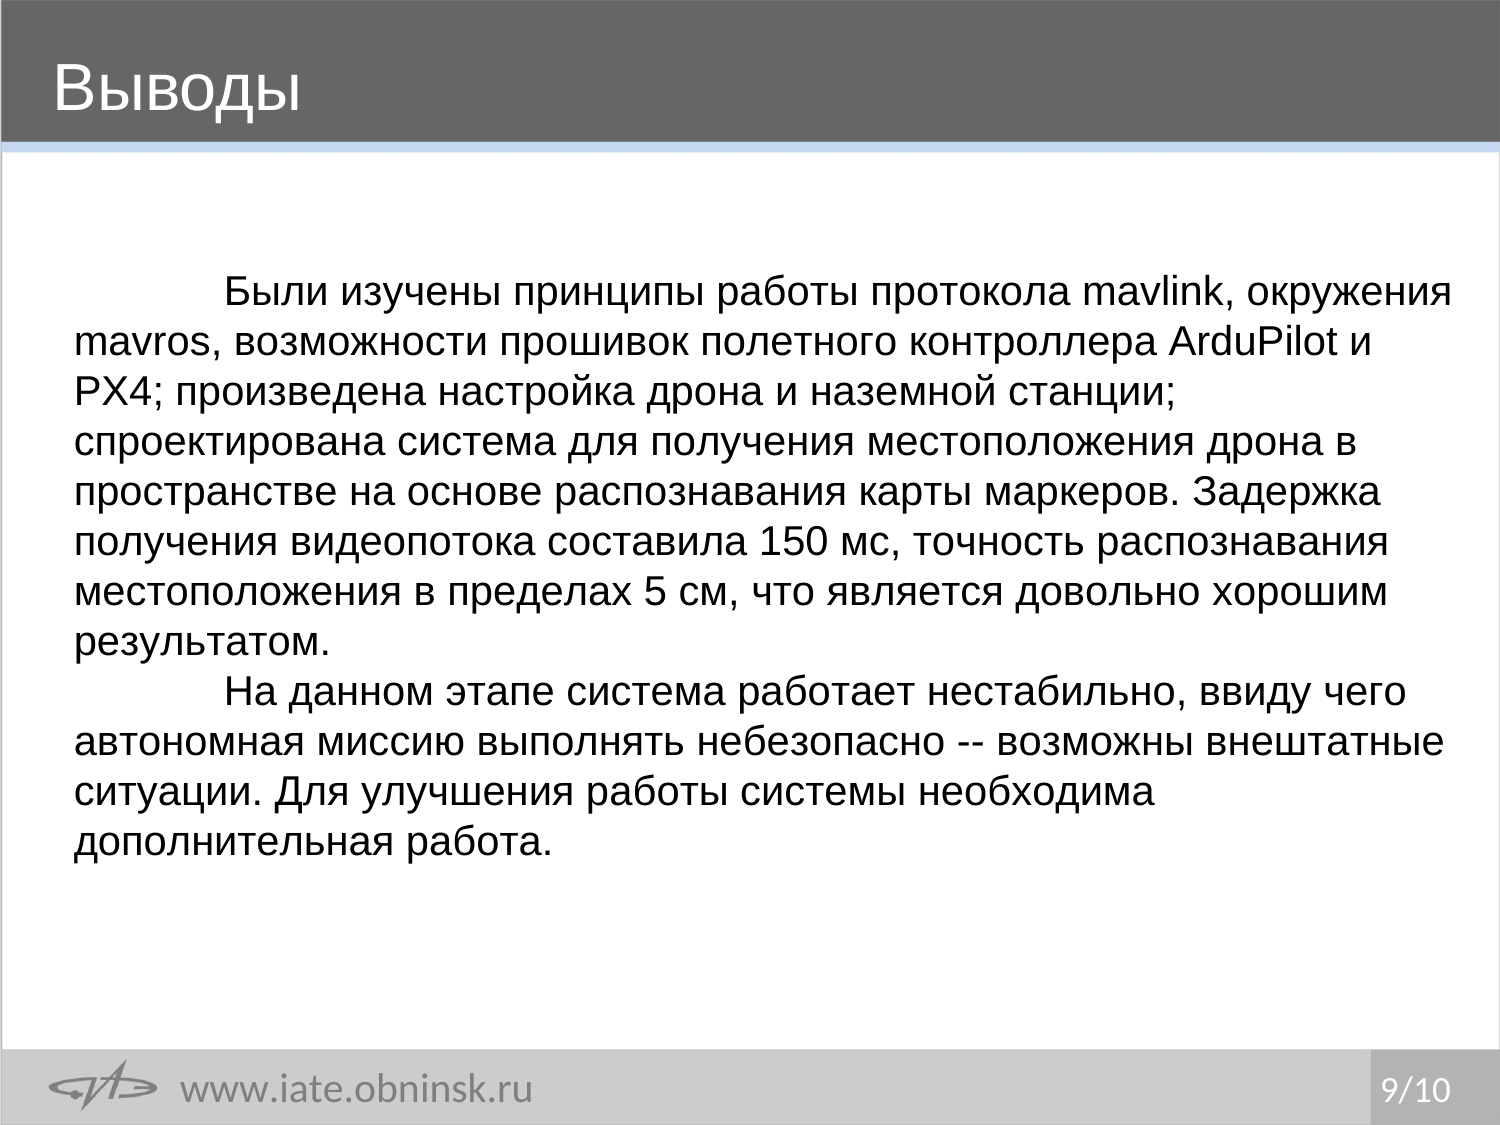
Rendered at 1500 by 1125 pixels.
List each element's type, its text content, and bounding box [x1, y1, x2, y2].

list [41, 243, 1454, 998]
text_box 9/10 [1116, 1057, 1467, 1118]
text_box Были изучены принципы работы протокола mavlink, окружения mavros, возможности прошивок полетного контроллера ArduPilot и PX4; произведена настройка дрона и наземной станции; спроектирована система для получения местоположения дрона в пространстве на основе распознавания карты маркеров. Задержка получения видеопотока составила 150 мс, точность распознавания местоположения в пределах 5 см, что является довольно хорошим результатом. На данном этапе система работает нестабильно, ввиду чего автономная миссию выполнять небезопасно -- возможны внештатные ситуации. Для улучшения работы системы необходима дополнительная работа. [59, 106, 1471, 946]
title Выводы [37, 7, 1459, 161]
picture [0, 0, 1500, 1125]
